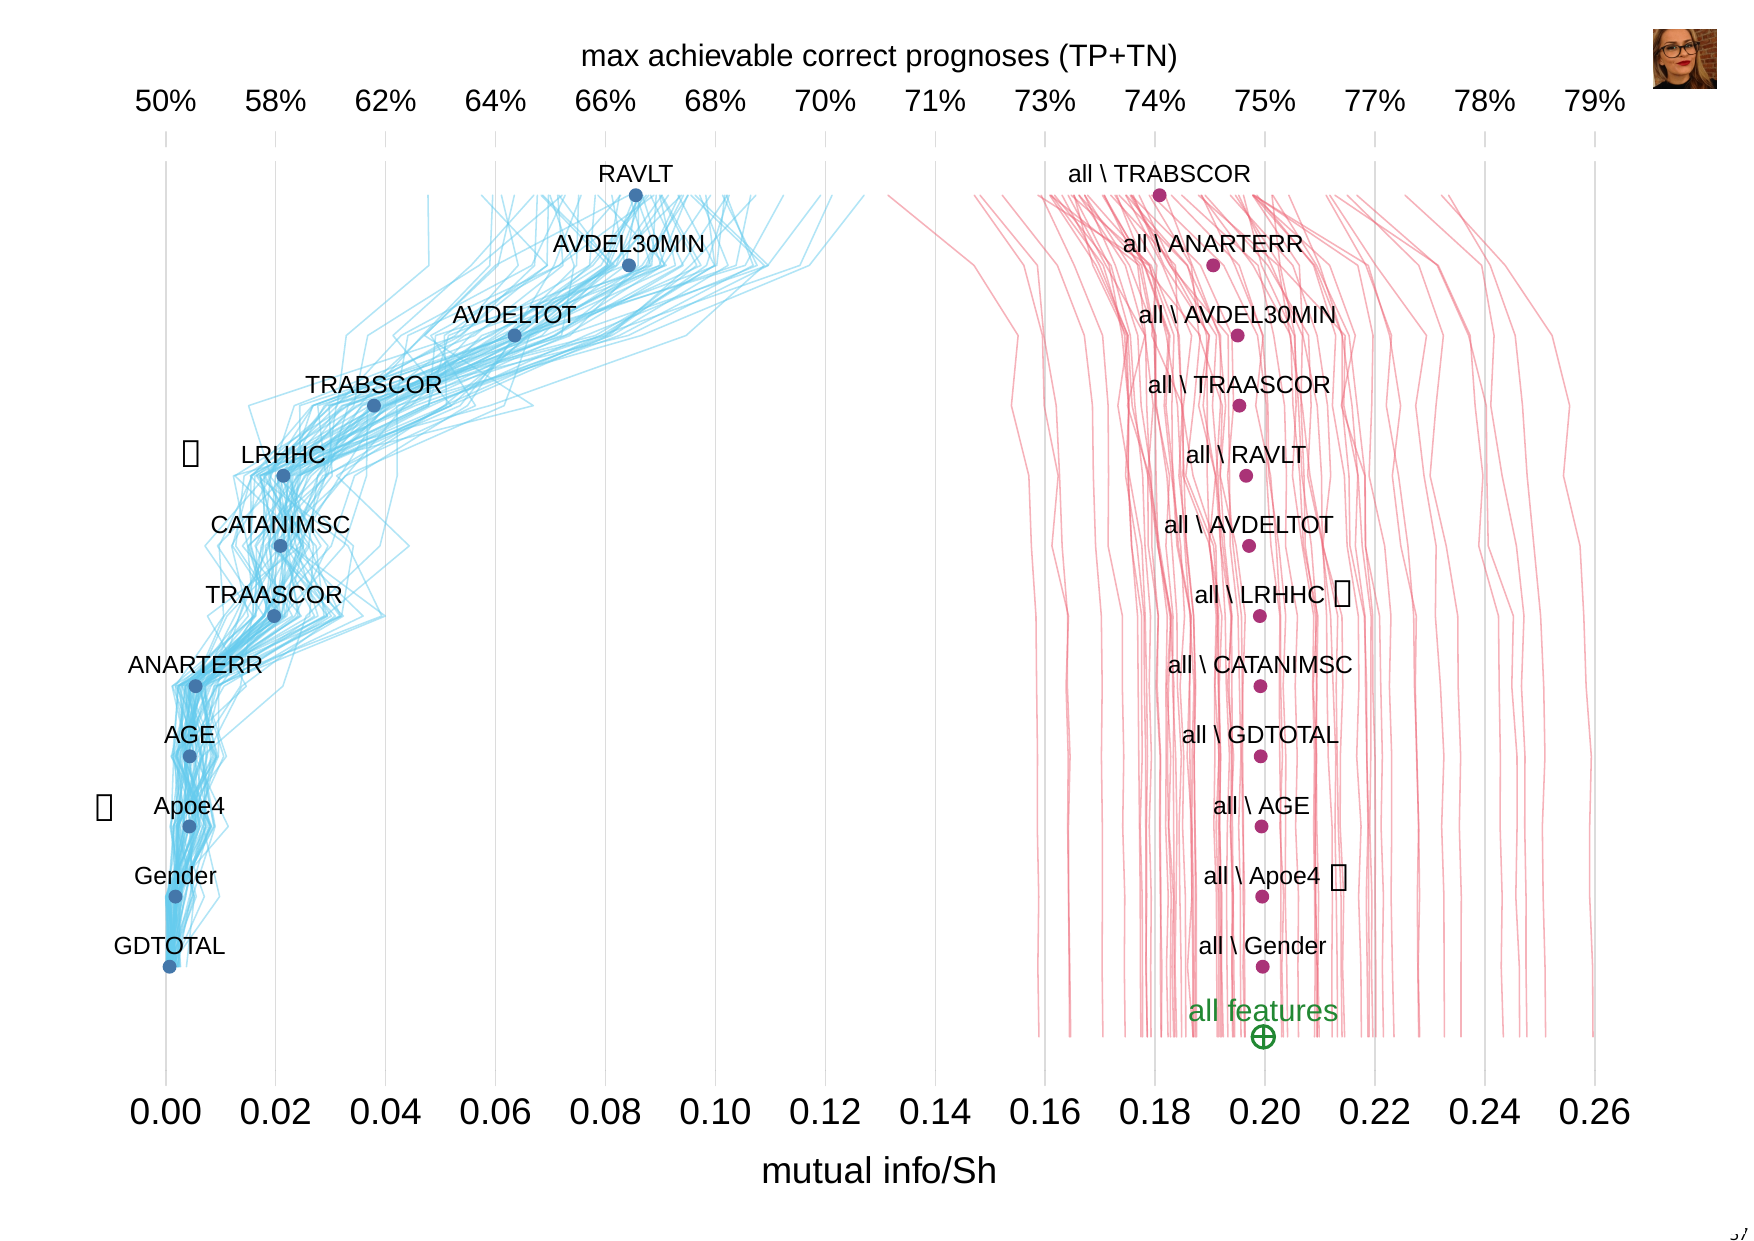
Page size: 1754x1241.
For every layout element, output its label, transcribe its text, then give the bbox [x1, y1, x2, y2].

text_box 🧠 [1316, 560, 1398, 626]
picture [9, 6, 1745, 1235]
text_box 🧬 [1313, 844, 1395, 910]
text_box 🧠 [164, 420, 247, 486]
text_box 🧬 [78, 774, 160, 840]
